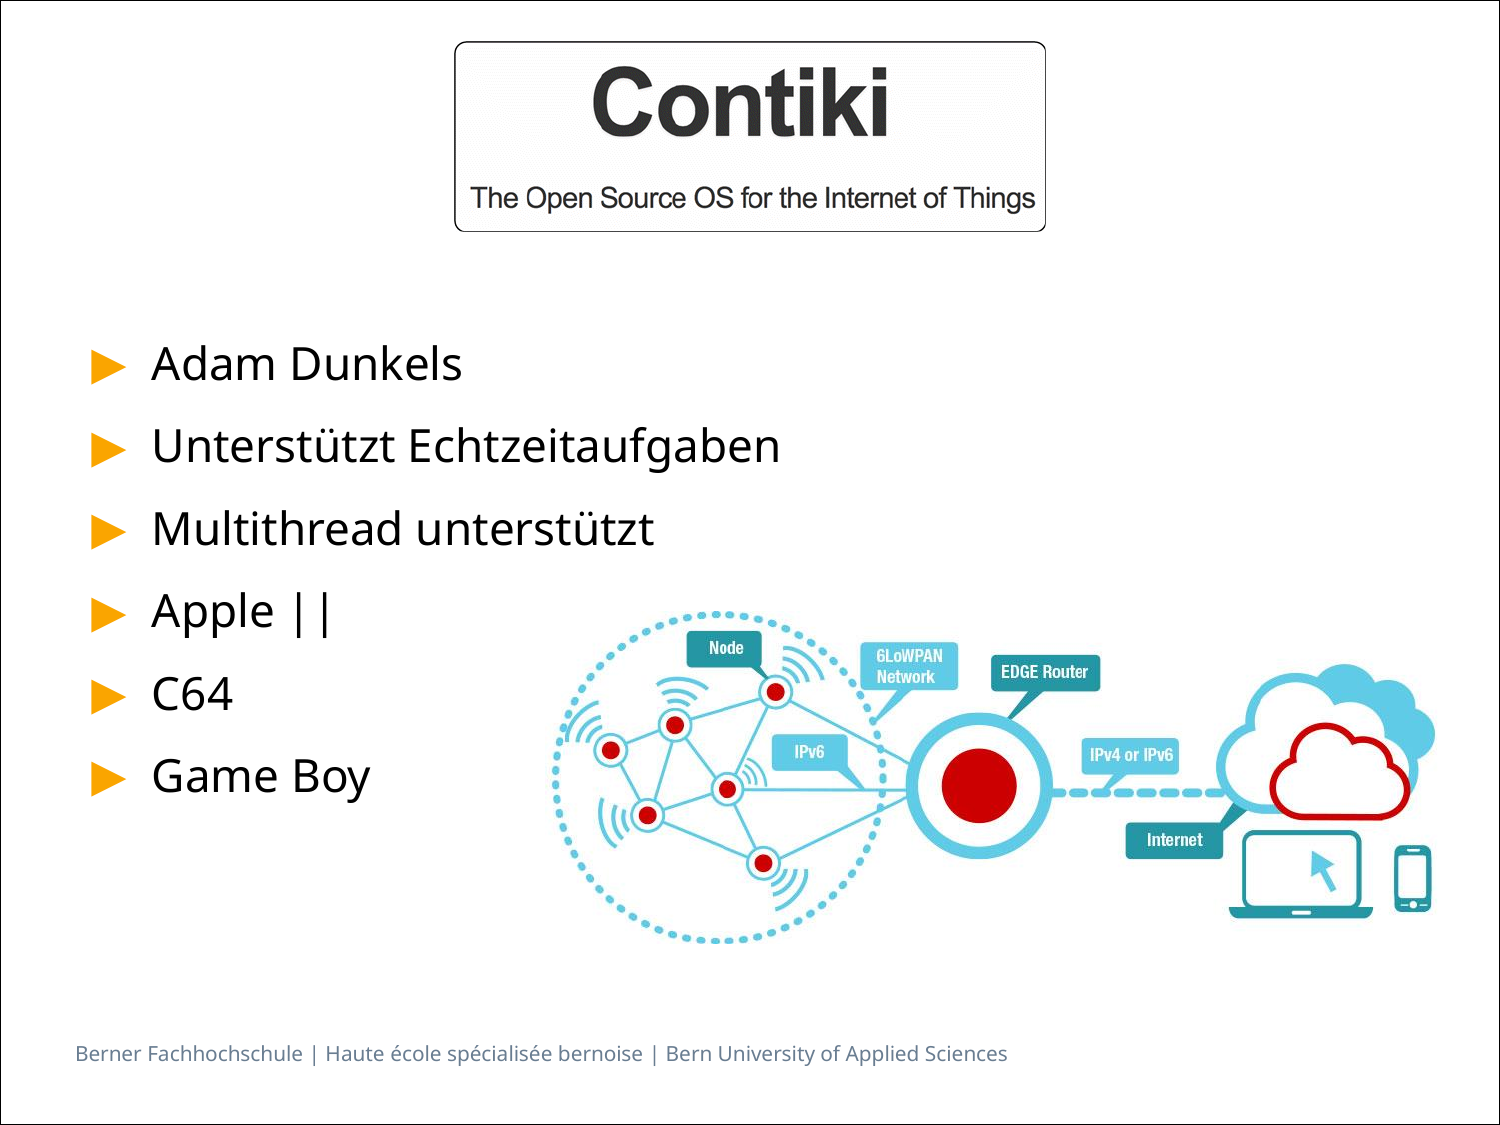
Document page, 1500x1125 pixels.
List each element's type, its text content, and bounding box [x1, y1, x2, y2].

list Adam Dunkels Unterstützt Echtzeitaufgaben Multithread unterstützt Apple || C64 Game Boy [76, 299, 1398, 818]
picture [454, 41, 1046, 232]
picture [545, 611, 1440, 944]
